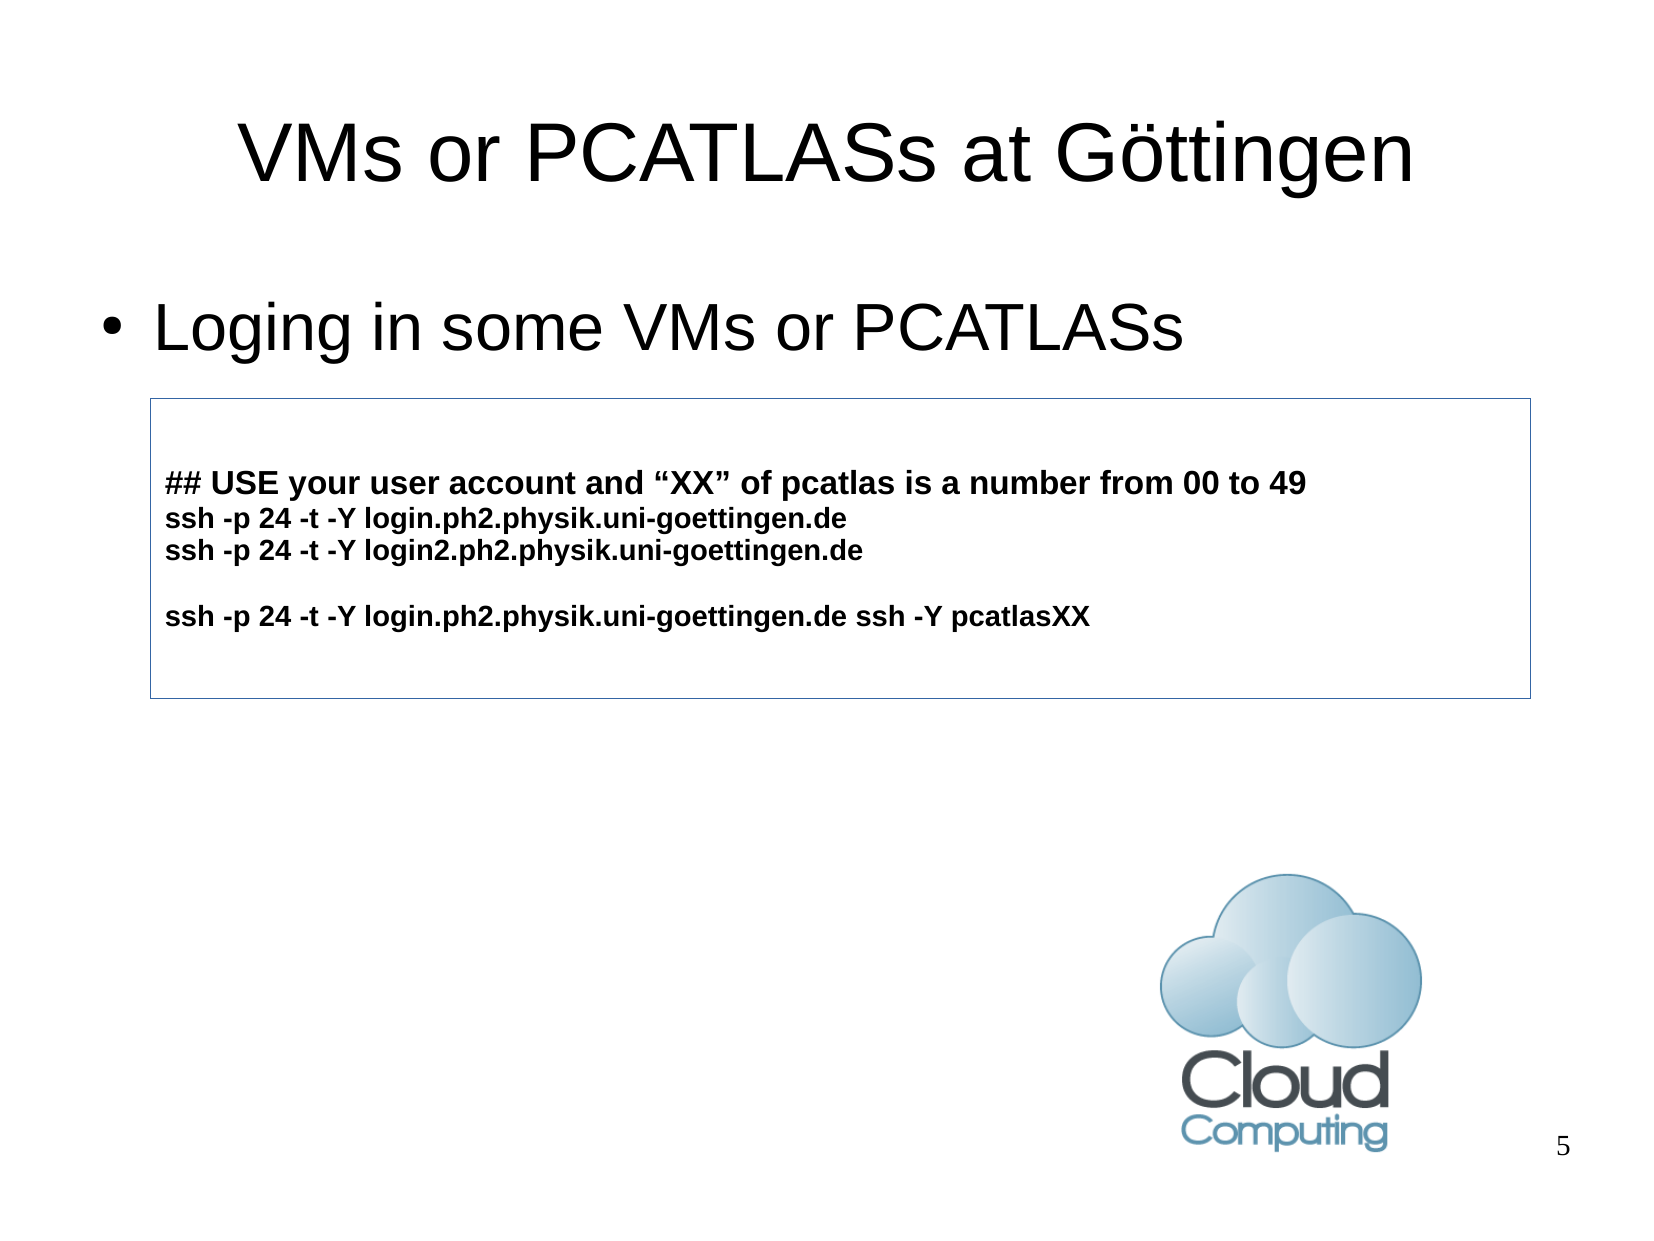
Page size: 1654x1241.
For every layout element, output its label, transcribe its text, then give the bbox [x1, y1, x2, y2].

list Loging in some VMs or PCATLASs [82, 290, 1571, 1010]
text_box ## USE your user account and “XX” of pcatlas is a number from 00 to 49 ssh -p 24 -t -Y login.ph2.physik.uni-goettingen.de ssh -p 24 -t -Y login2.ph2.physik.uni-goettingen.de ssh -p 24 -t -Y login.ph2.physik.uni-goettingen.de ssh -Y pcatlasXX [150, 398, 1531, 699]
title VMs or PCATLASs at Göttingen [82, 49, 1571, 257]
picture [1080, 855, 1501, 1171]
